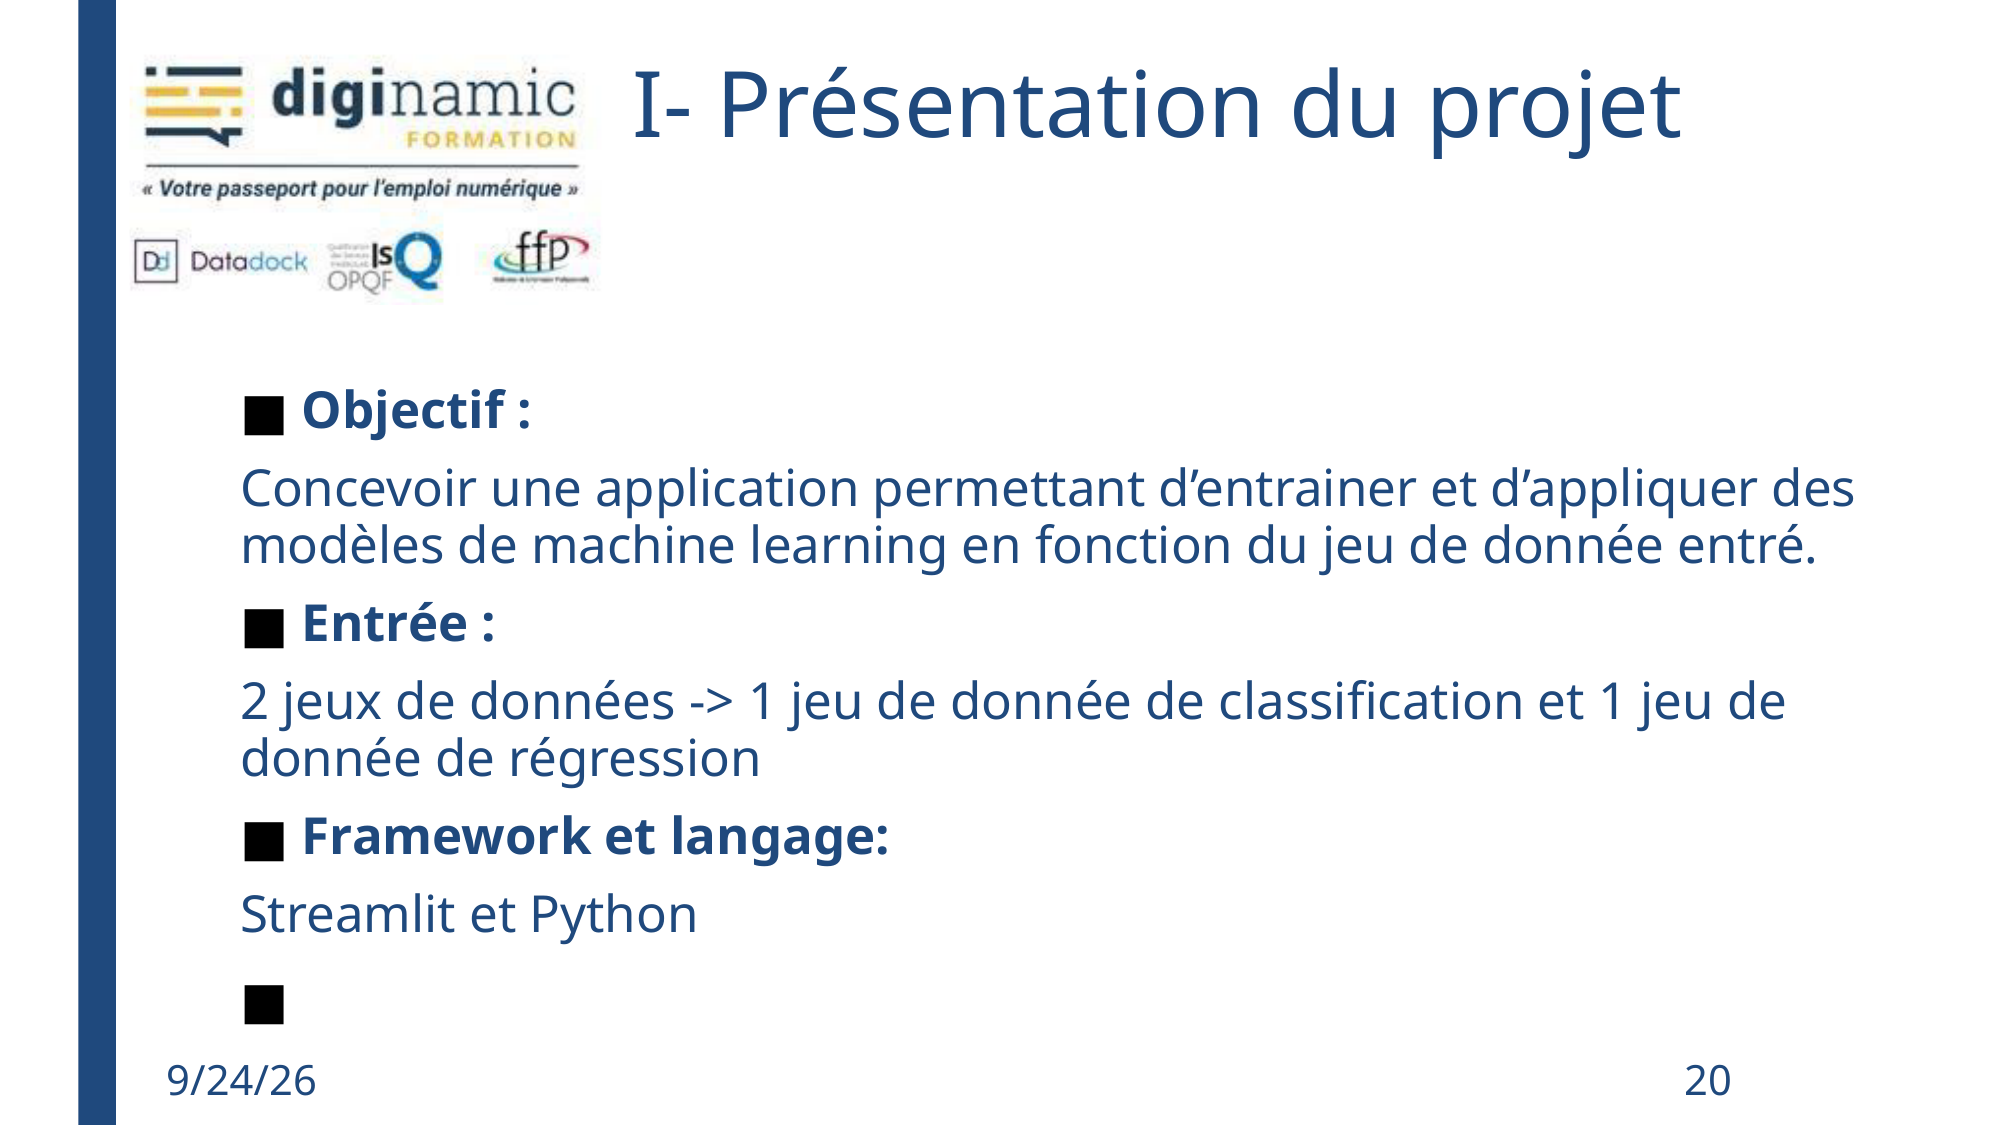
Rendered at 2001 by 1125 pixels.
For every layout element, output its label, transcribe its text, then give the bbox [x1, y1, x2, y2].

text_box [1669, 1043, 1931, 1110]
list Objectif : Concevoir une application permettant d’entrainer et d’appliquer des modèles de machine learning en fonction du jeu de donnée entré. Entrée : 2 jeux de données -> 1 jeu de donnée de classification et 1 jeu de donnée de régression Framework et langage: Streamlit et Python [225, 375, 1886, 963]
text_box 2/23/2024 [151, 1043, 389, 1110]
title I- Présentation du projet [516, 51, 1801, 299]
